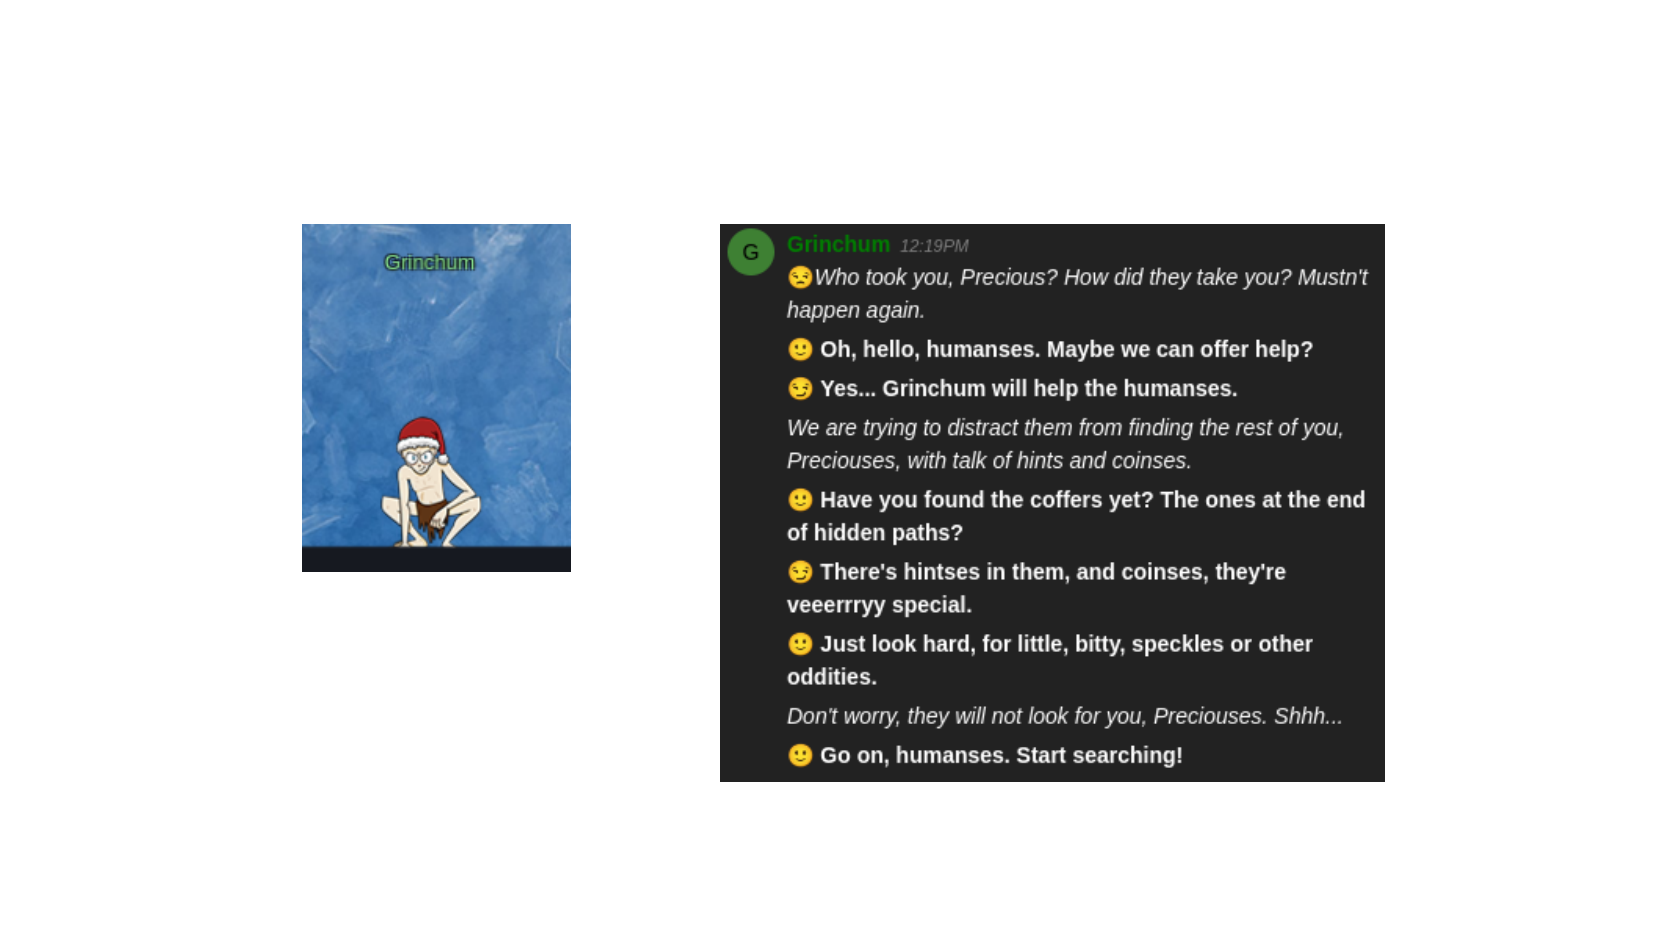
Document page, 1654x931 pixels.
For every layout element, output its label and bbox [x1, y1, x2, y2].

picture [720, 224, 1385, 782]
picture [302, 224, 571, 572]
